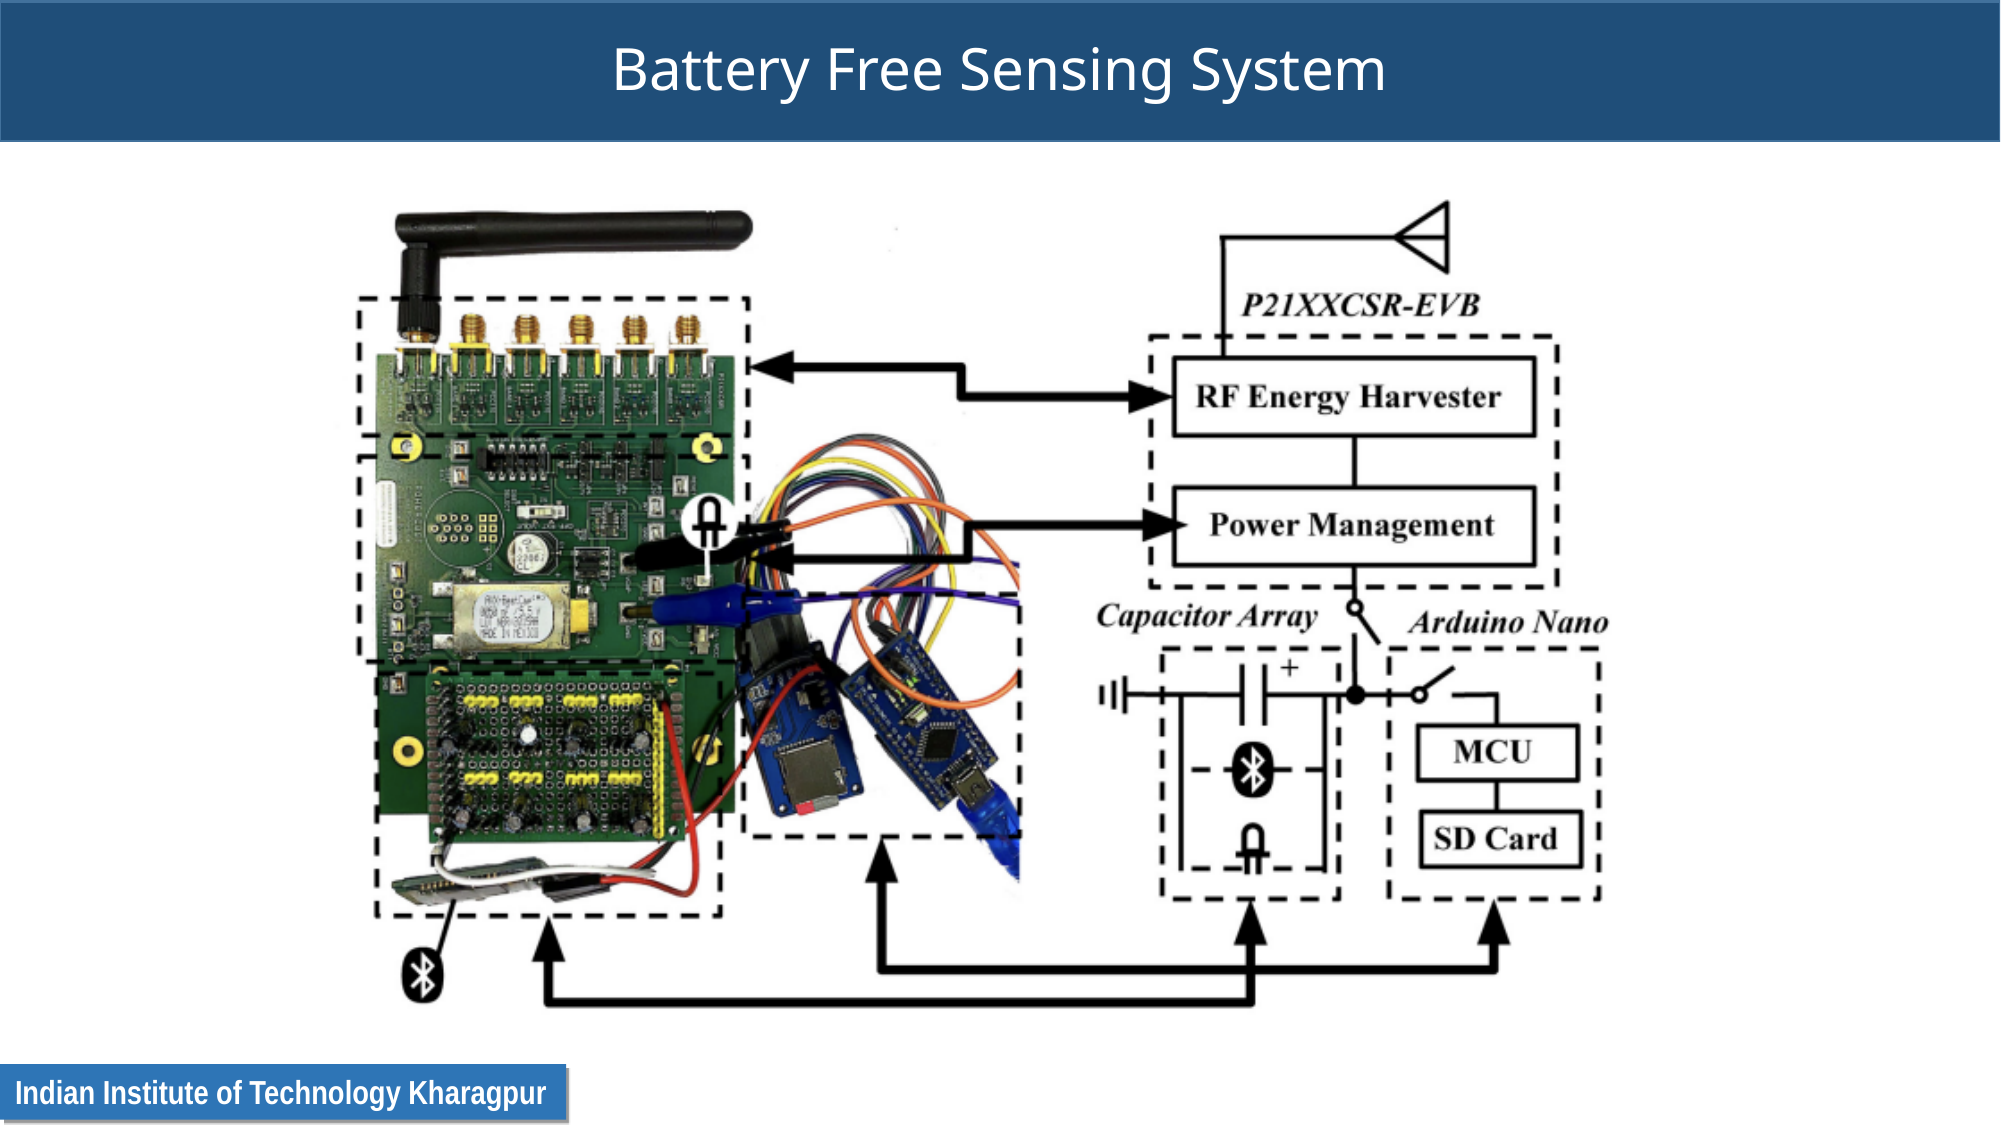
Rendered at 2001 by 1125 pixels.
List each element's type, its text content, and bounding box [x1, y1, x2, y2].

title Battery Free Sensing System [0, 1, 2000, 141]
picture [333, 184, 1667, 1032]
